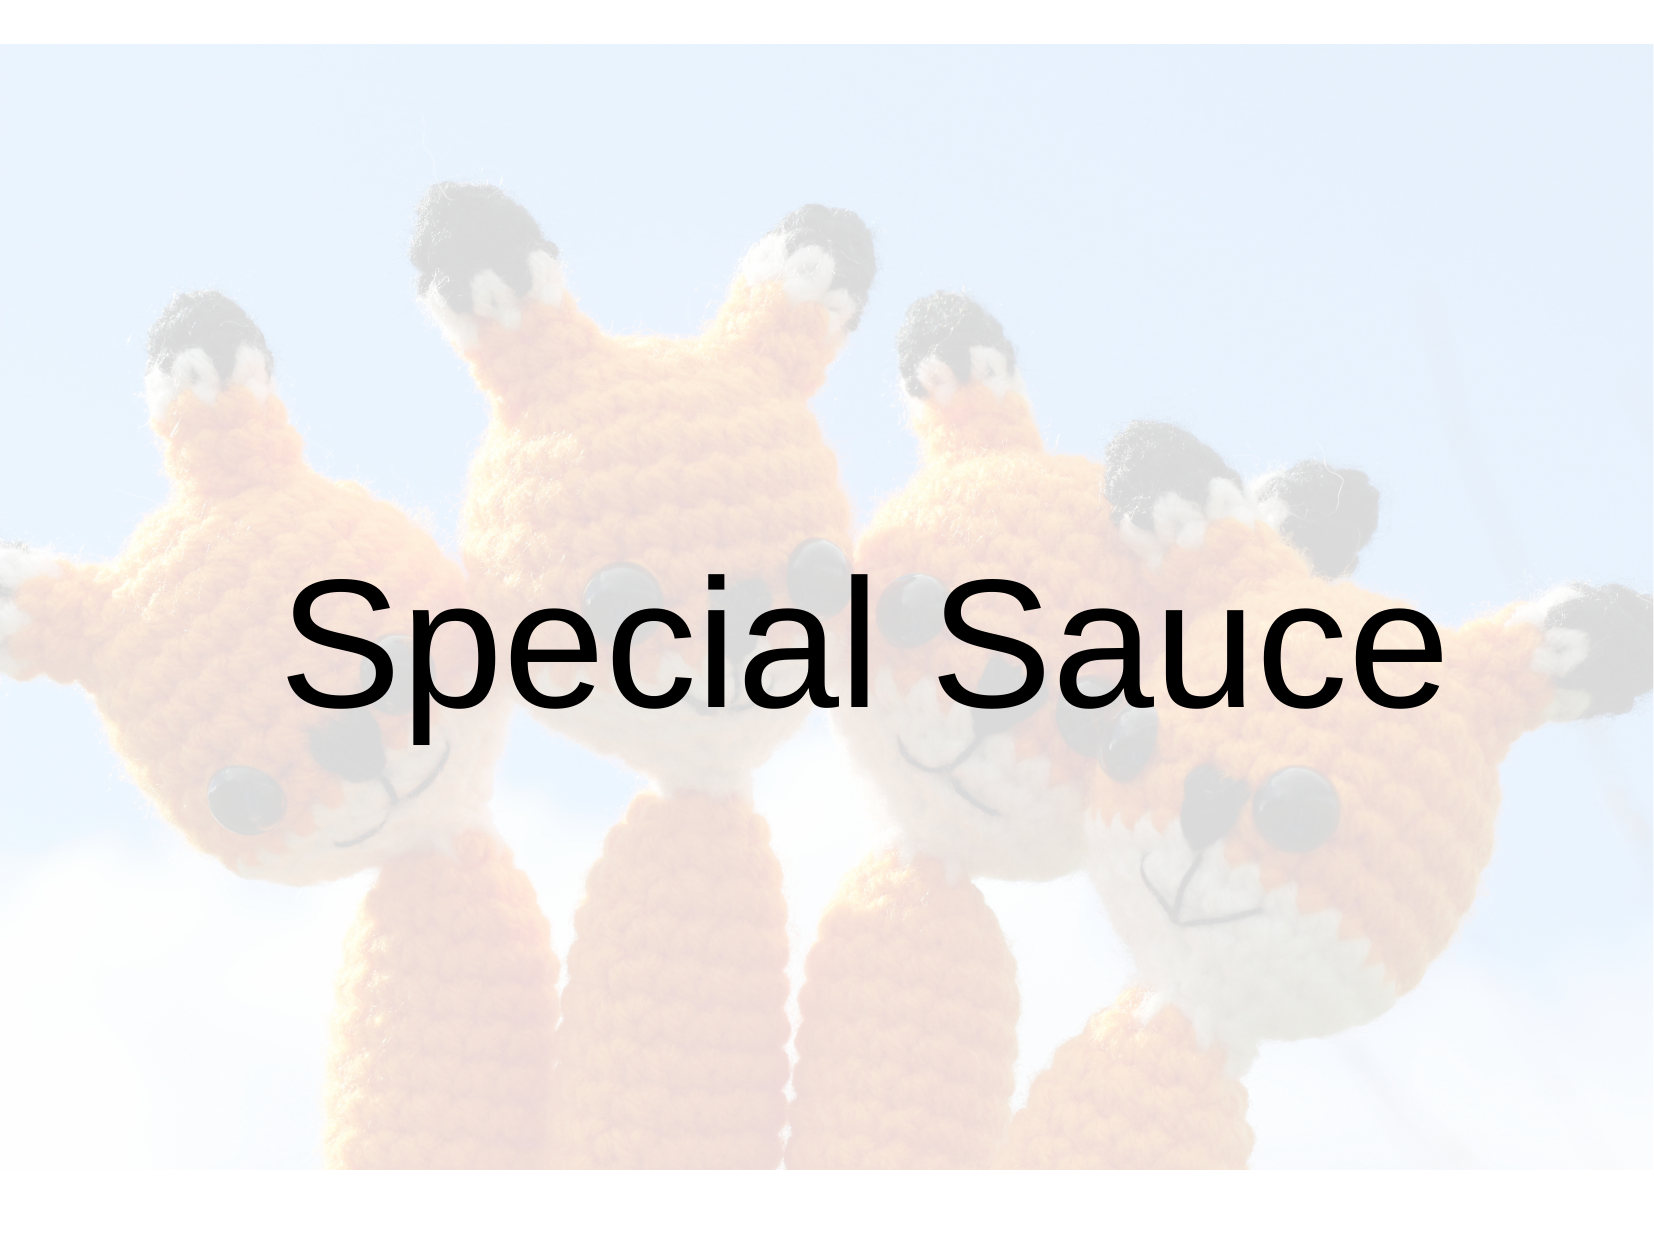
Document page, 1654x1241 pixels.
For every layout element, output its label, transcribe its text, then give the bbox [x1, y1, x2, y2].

title Special Sauce [135, 540, 1624, 748]
picture [0, 44, 1654, 1171]
